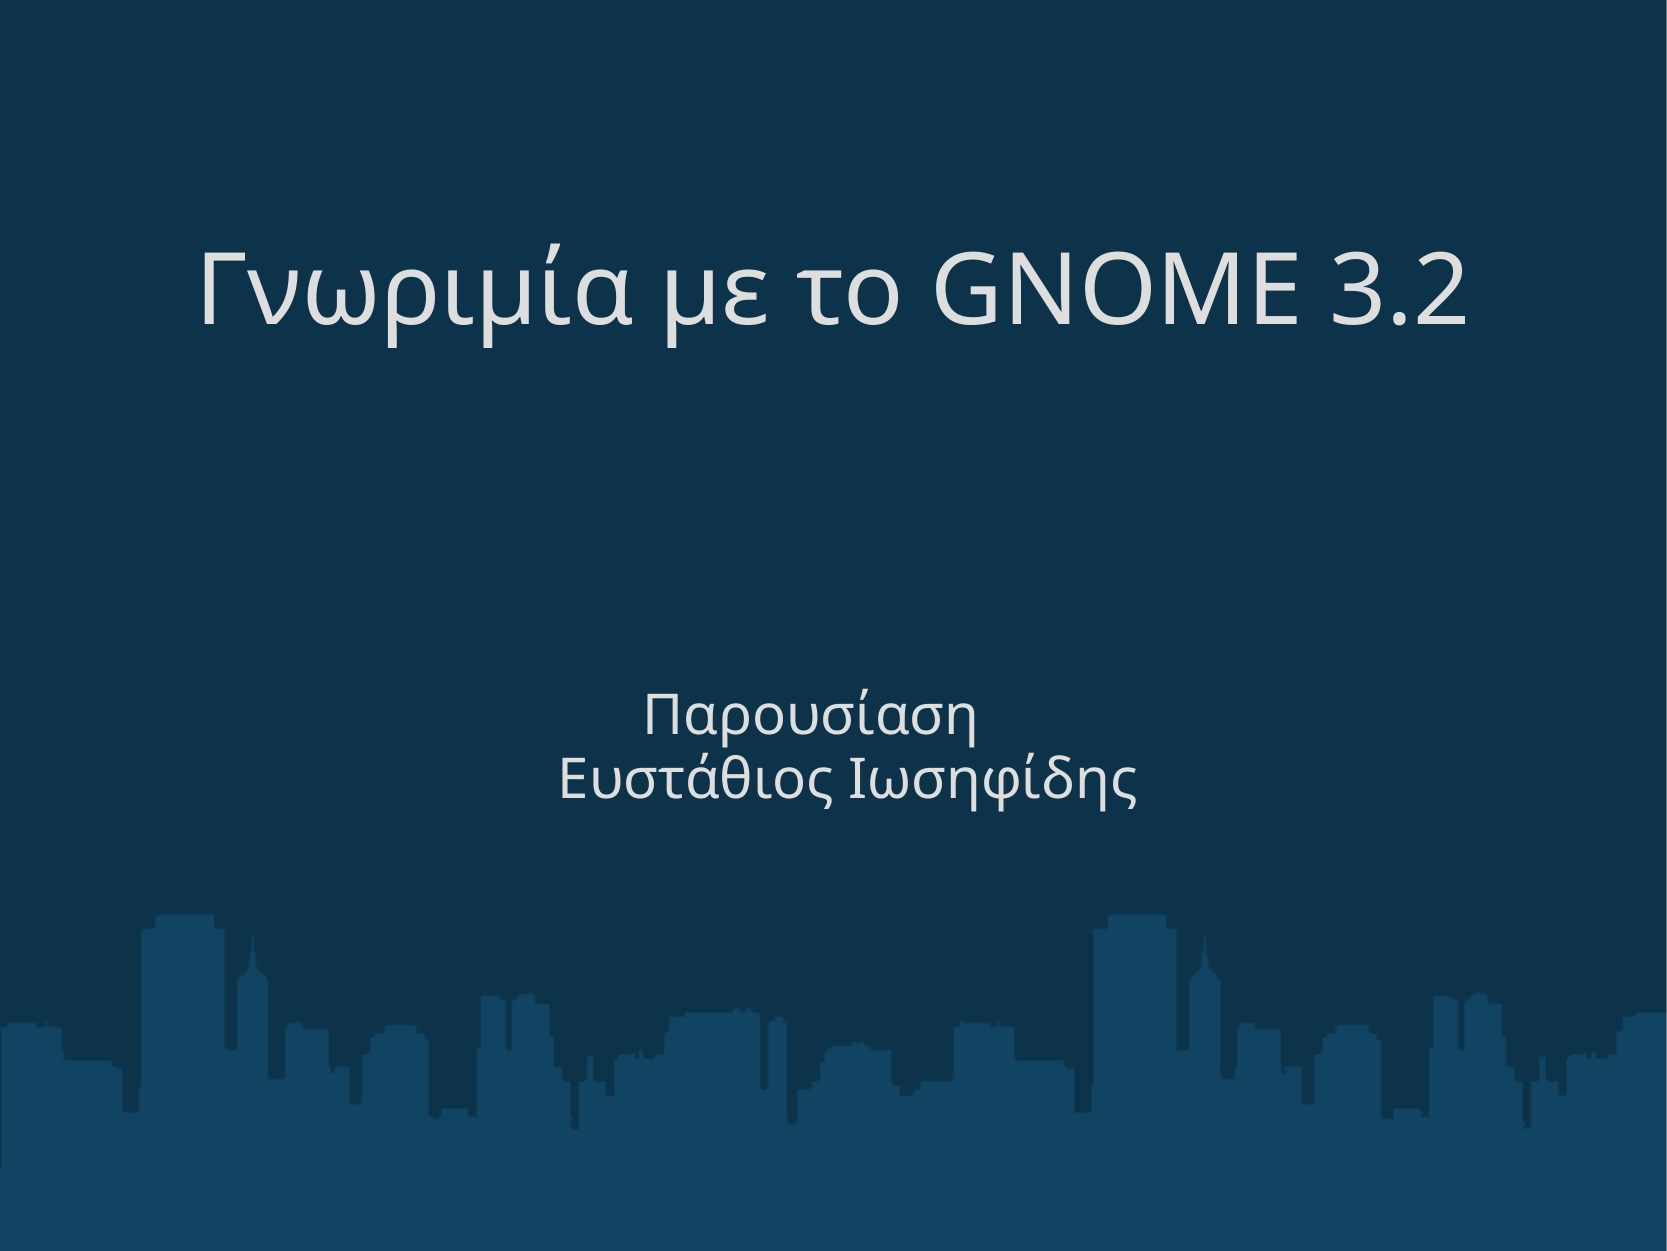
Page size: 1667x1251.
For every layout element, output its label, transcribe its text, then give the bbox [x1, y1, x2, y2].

title Γνωριμία με το GNOME 3.2 [140, 233, 1526, 463]
picture [0, 0, 1667, 1251]
text_box Παρουσίαση Ευστάθιος Ιωσηφίδης [323, 683, 1372, 812]
